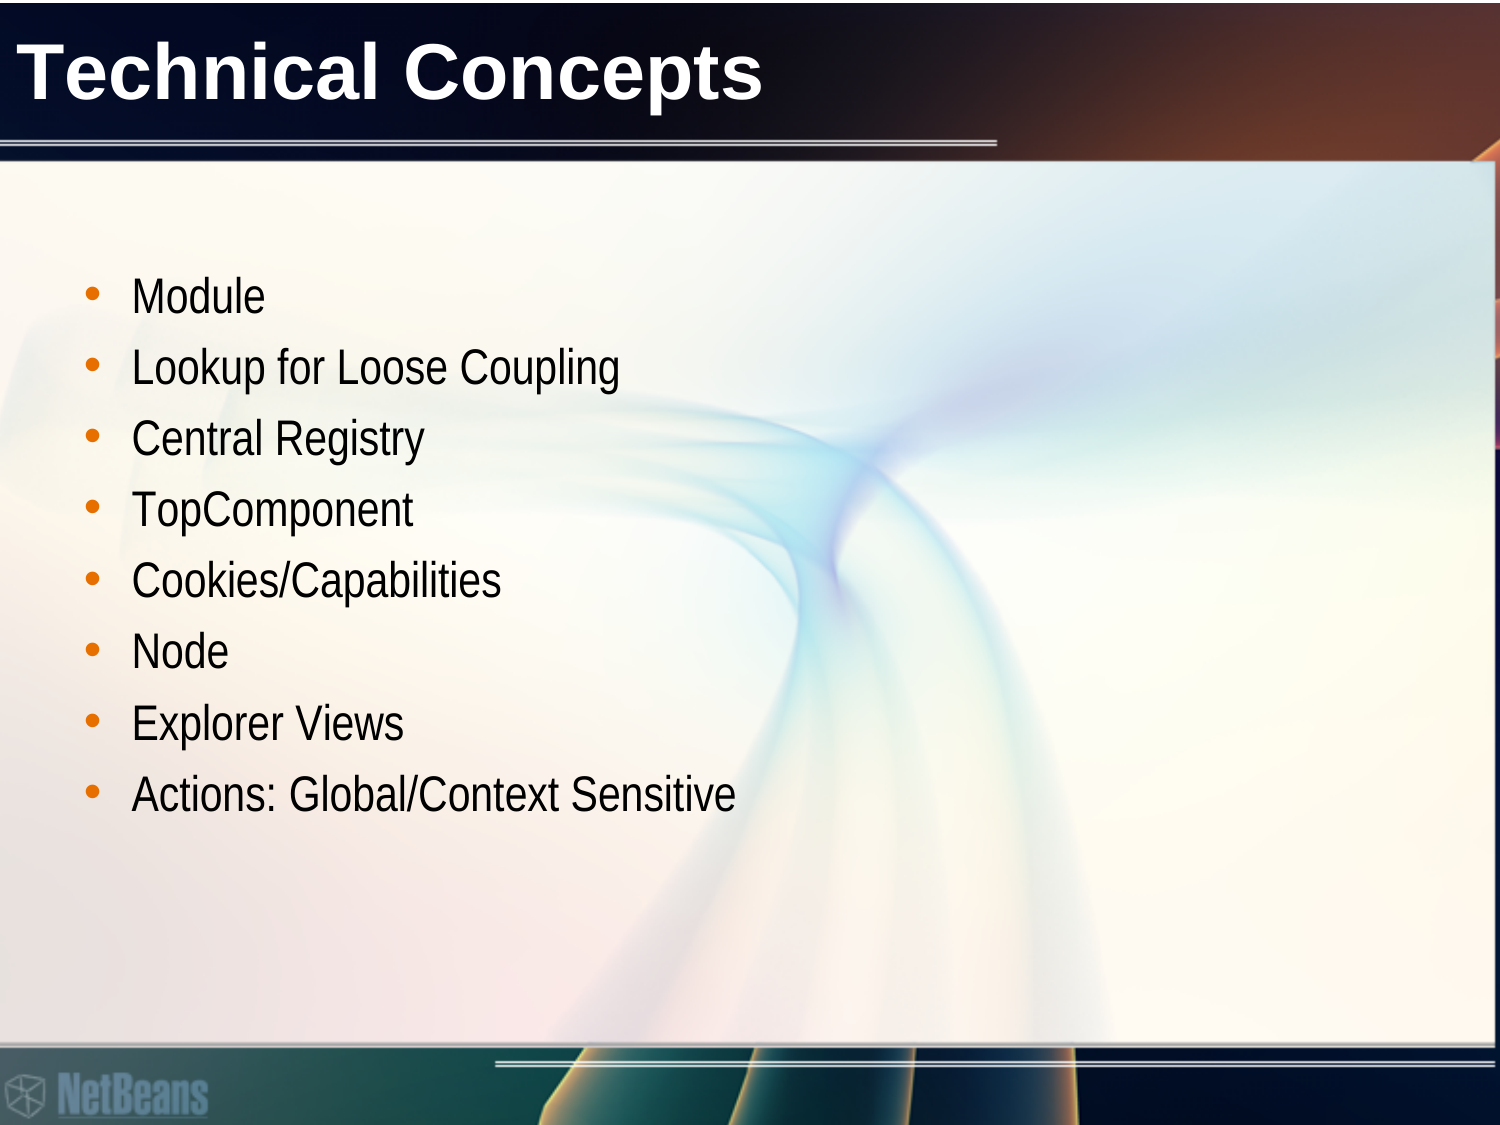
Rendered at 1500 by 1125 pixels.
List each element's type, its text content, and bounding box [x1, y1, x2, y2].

list Module Lookup for Loose Coupling Central Registry TopComponent Cookies/Capabilities Node Explorer Views Actions: Global/Context Sensitive [64, 278, 1401, 1037]
picture [0, 3, 1500, 1125]
title Technical Concepts [16, 40, 1378, 145]
